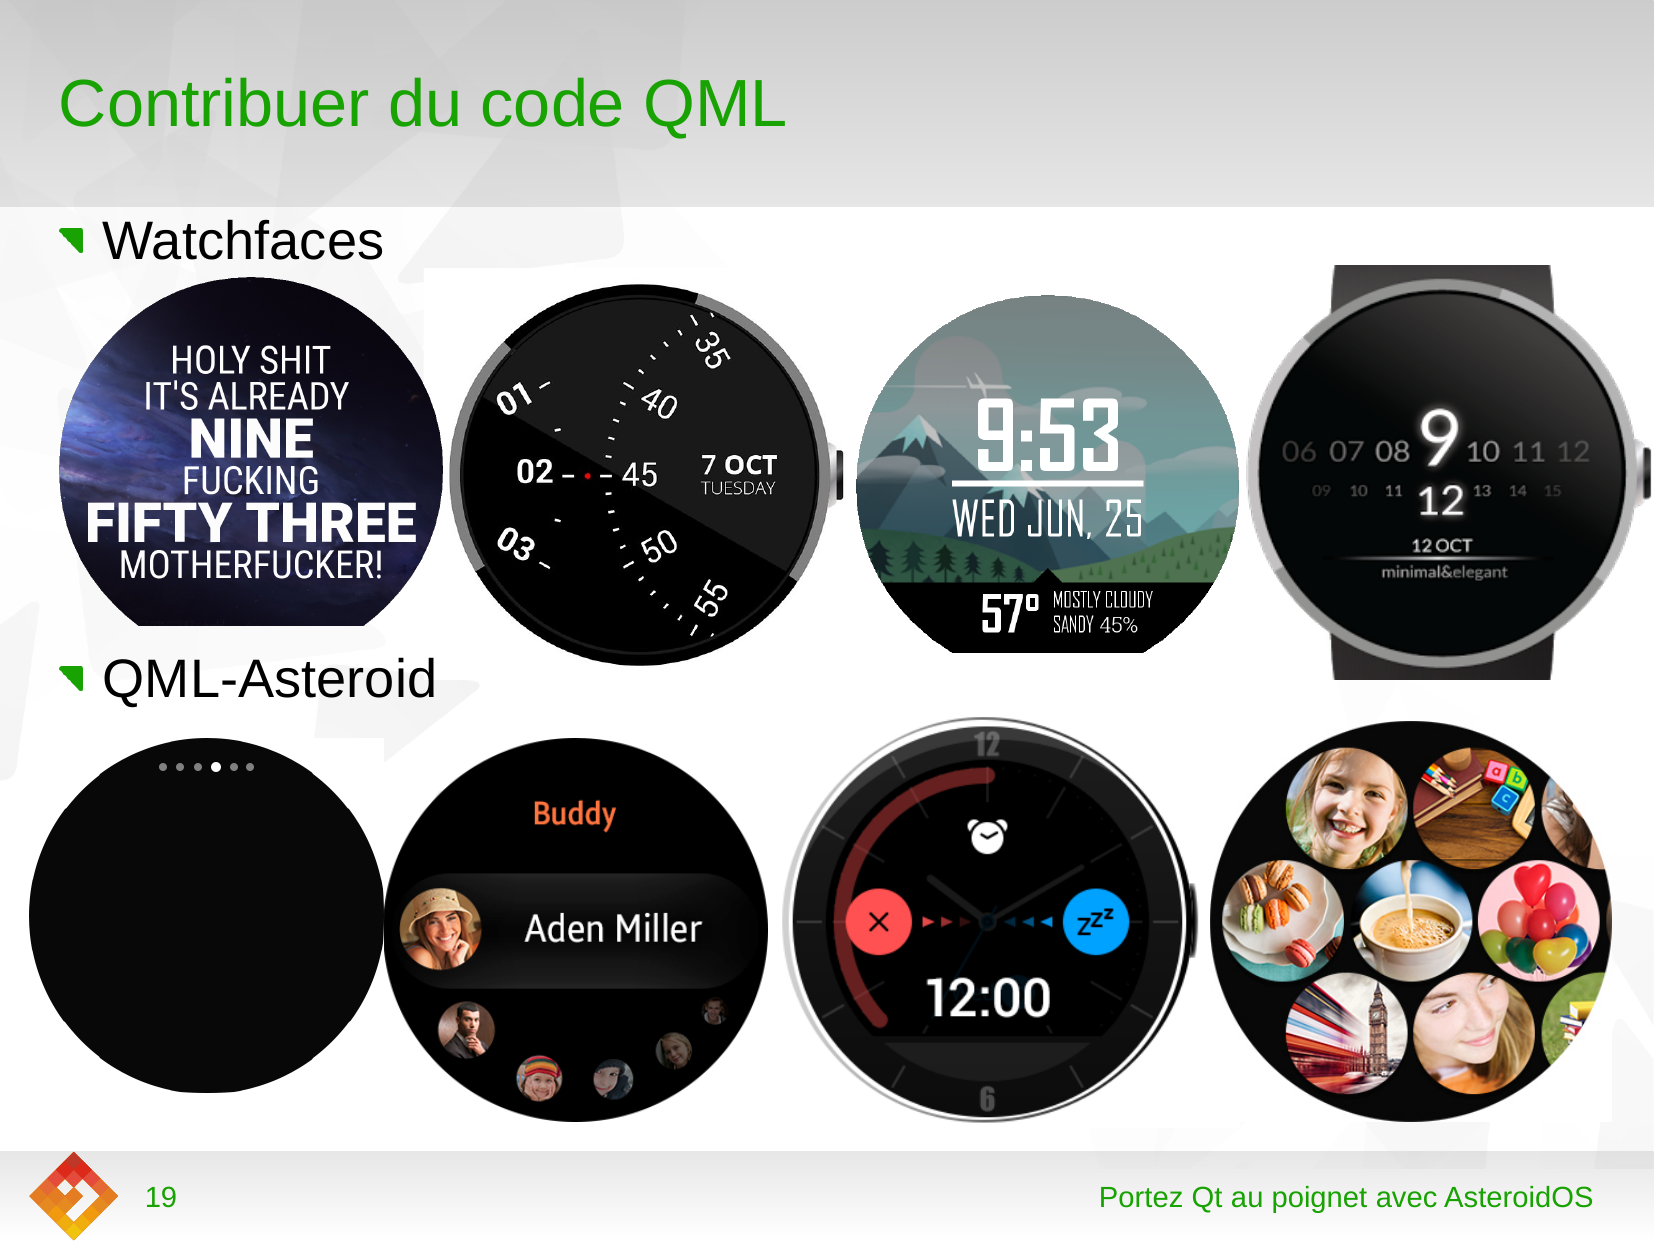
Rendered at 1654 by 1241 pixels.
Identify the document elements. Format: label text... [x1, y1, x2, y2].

list Watchfaces QML-Asteroid [59, 210, 1595, 709]
title Contribuer du code QML [59, 29, 1595, 178]
picture [0, 0, 1654, 1169]
